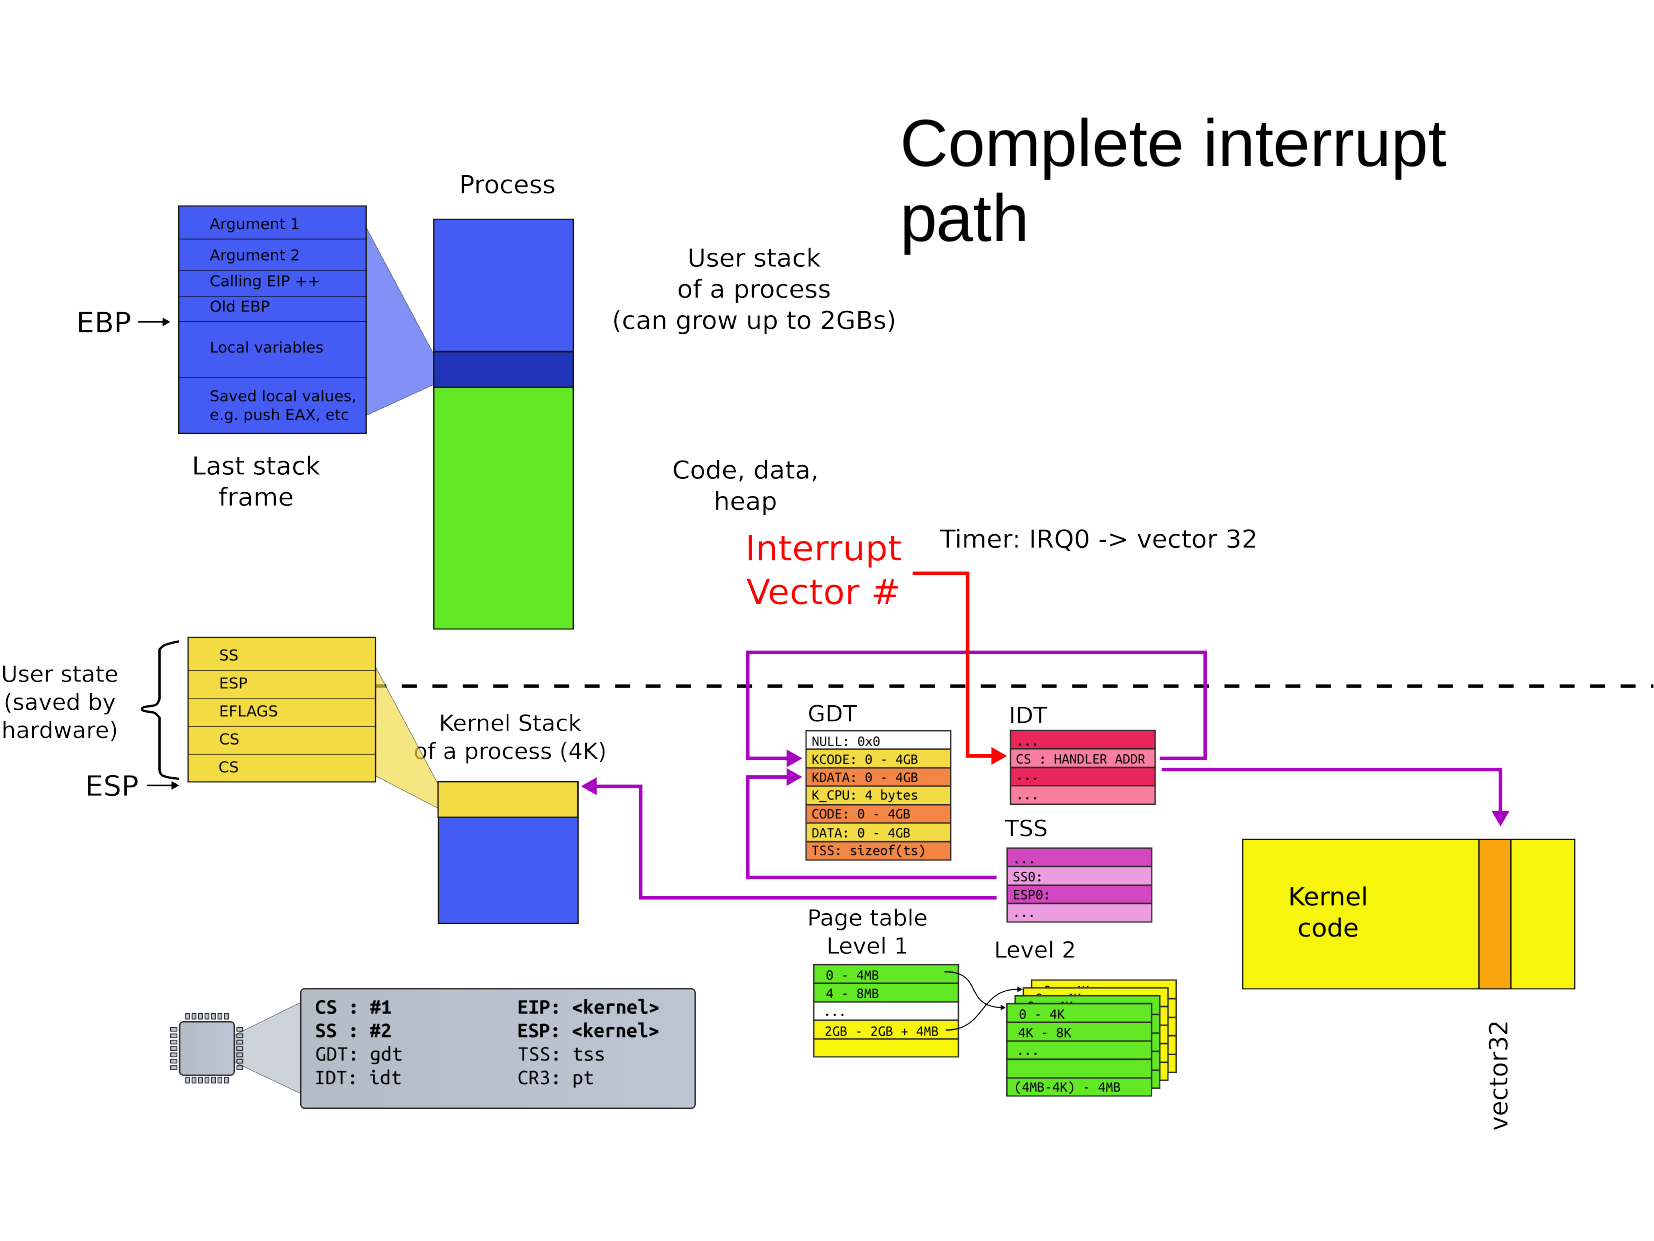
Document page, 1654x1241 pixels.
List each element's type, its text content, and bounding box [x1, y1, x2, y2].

list Complete interrupt path [900, 105, 1576, 175]
picture [3, 175, 1654, 1130]
